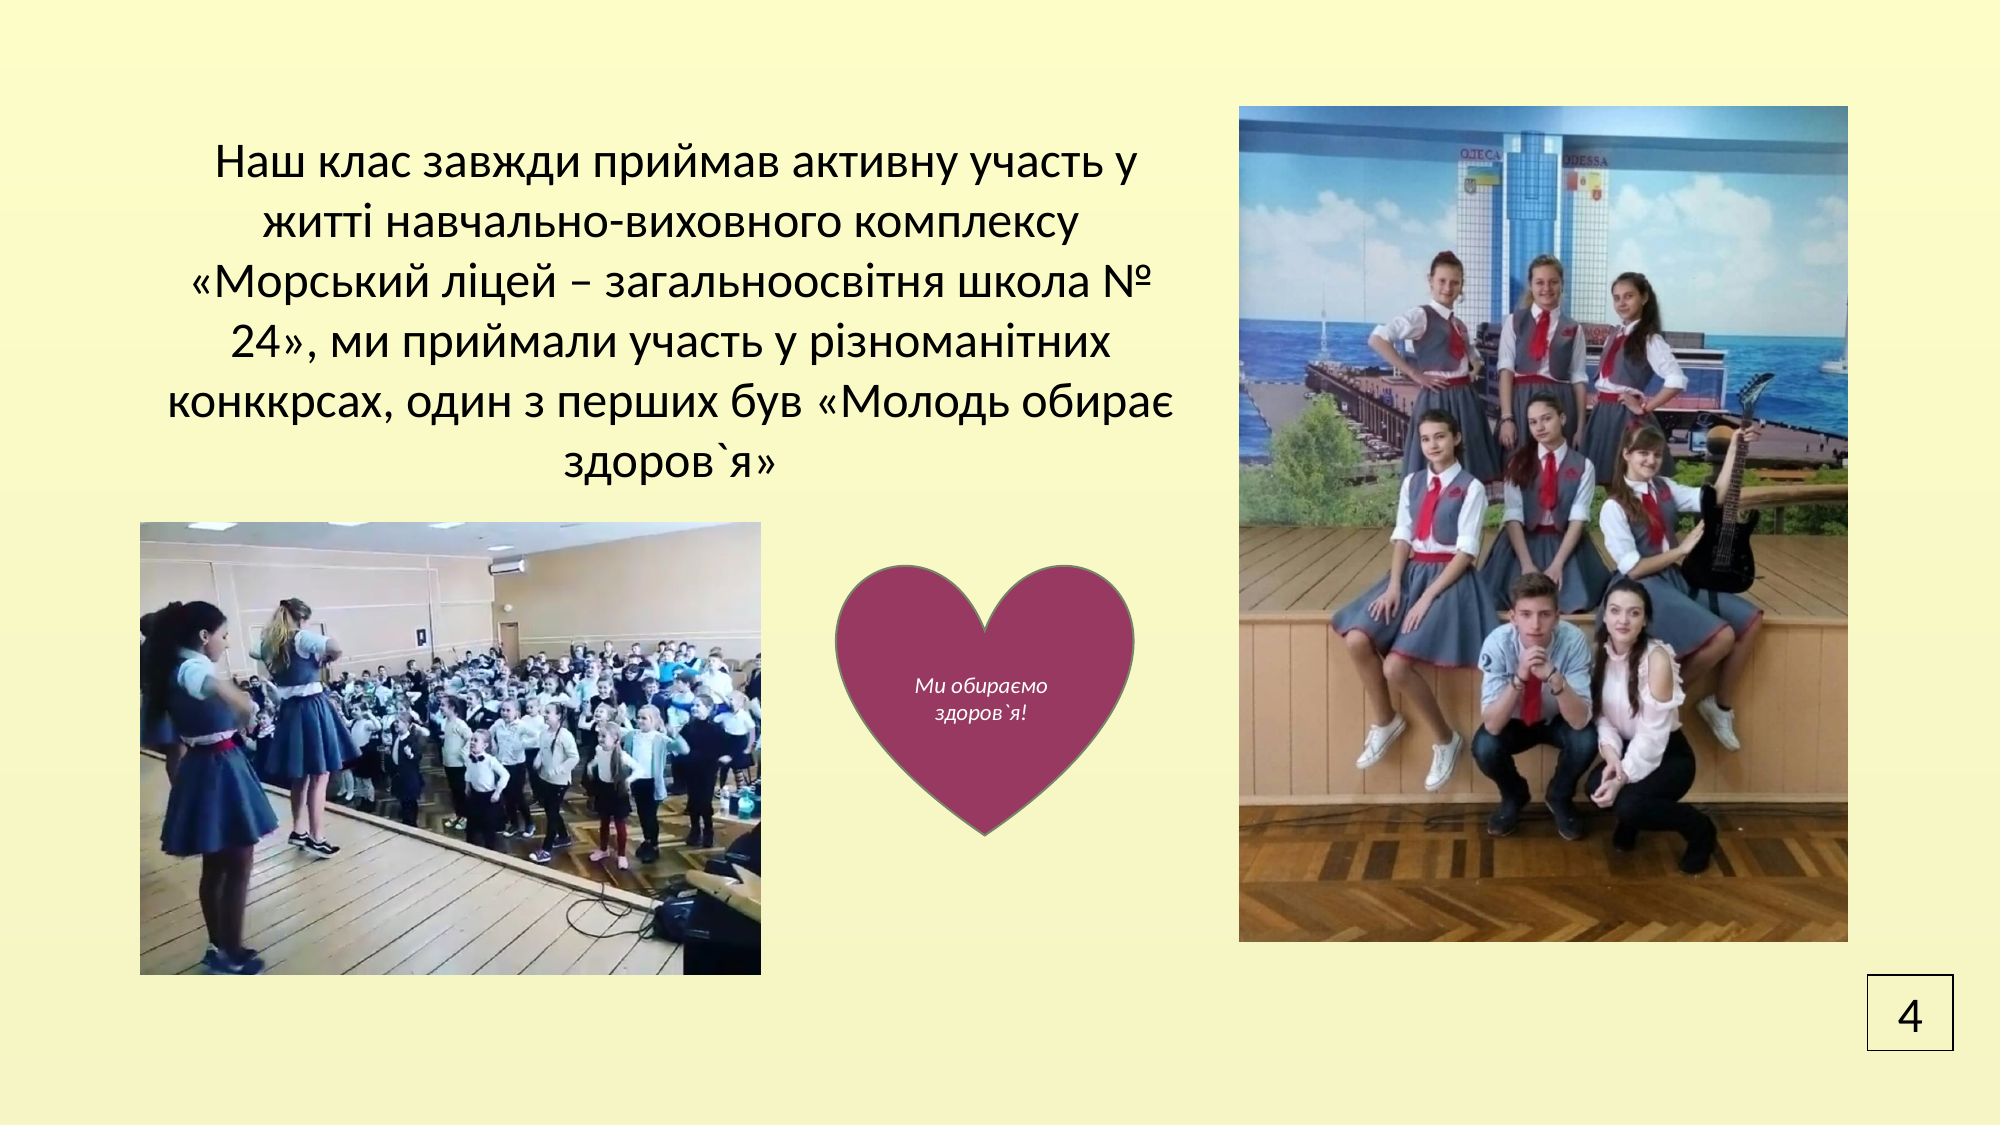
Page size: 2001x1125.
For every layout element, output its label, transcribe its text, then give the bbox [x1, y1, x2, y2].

text_box [835, 565, 1134, 836]
text_box 4 [1867, 975, 1954, 1051]
text_box Наш клас завжди приймав активну участь у житті навчально-виховного комплексу «Морський ліцей – загальноосвітня школа № 24», ми приймали участь у різноманітних конккрсах, один з перших був «Молодь обирає здоров`я» [140, 106, 1202, 509]
text_box Ми обираємо здоров`я! [883, 662, 1080, 734]
picture [1239, 106, 1848, 942]
picture [140, 522, 761, 976]
